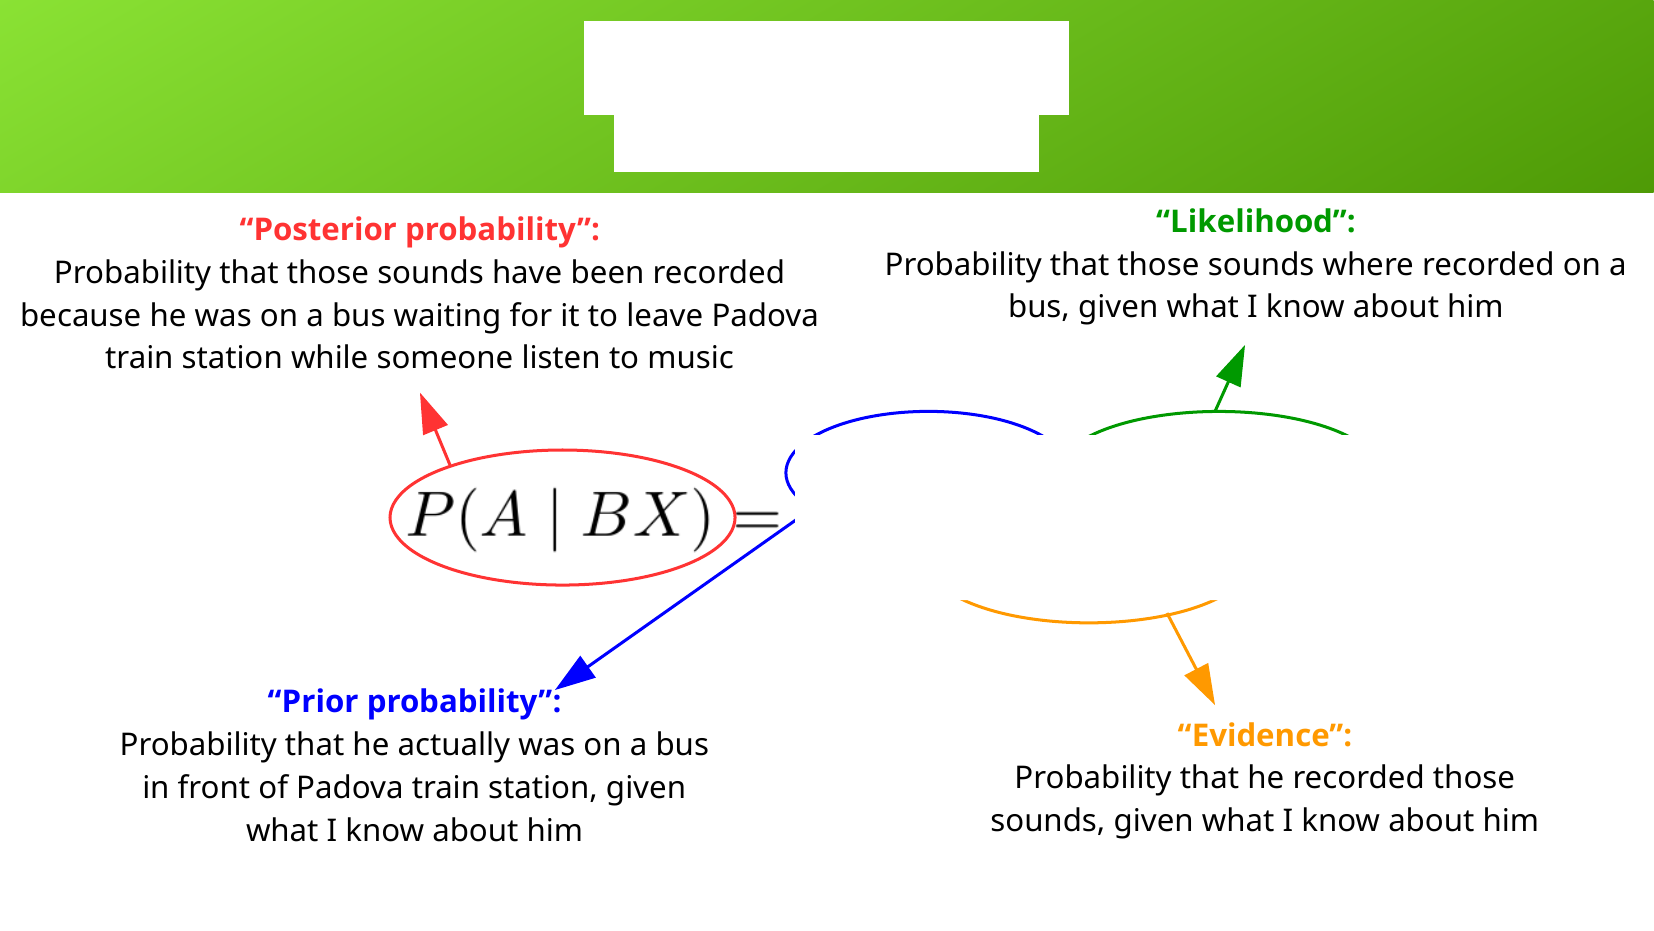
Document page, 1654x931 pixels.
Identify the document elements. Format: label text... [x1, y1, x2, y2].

text_box [390, 450, 736, 586]
text_box “Evidence”: Probability that he recorded those sounds, given what I know about him [942, 694, 1588, 860]
text_box “Posterior probability”: Probability that those sounds have been recorded because he was on a bus waiting for it to leave Padova train station while someone listen to music [0, 169, 841, 416]
picture [371, 405, 1215, 632]
title Bayes theorem for logical statements [0, 0, 1654, 193]
picture [1171, 405, 1467, 632]
text_box “Prior probability”: Probability that he actually was on a bus in front of Padova train station, given what I know about him [92, 664, 738, 866]
text_box “Likelihood”: Probability that those sounds where recorded on a bus, given what I know about him [859, 162, 1653, 364]
text_box [785, 411, 1441, 623]
picture [642, 524, 1174, 632]
